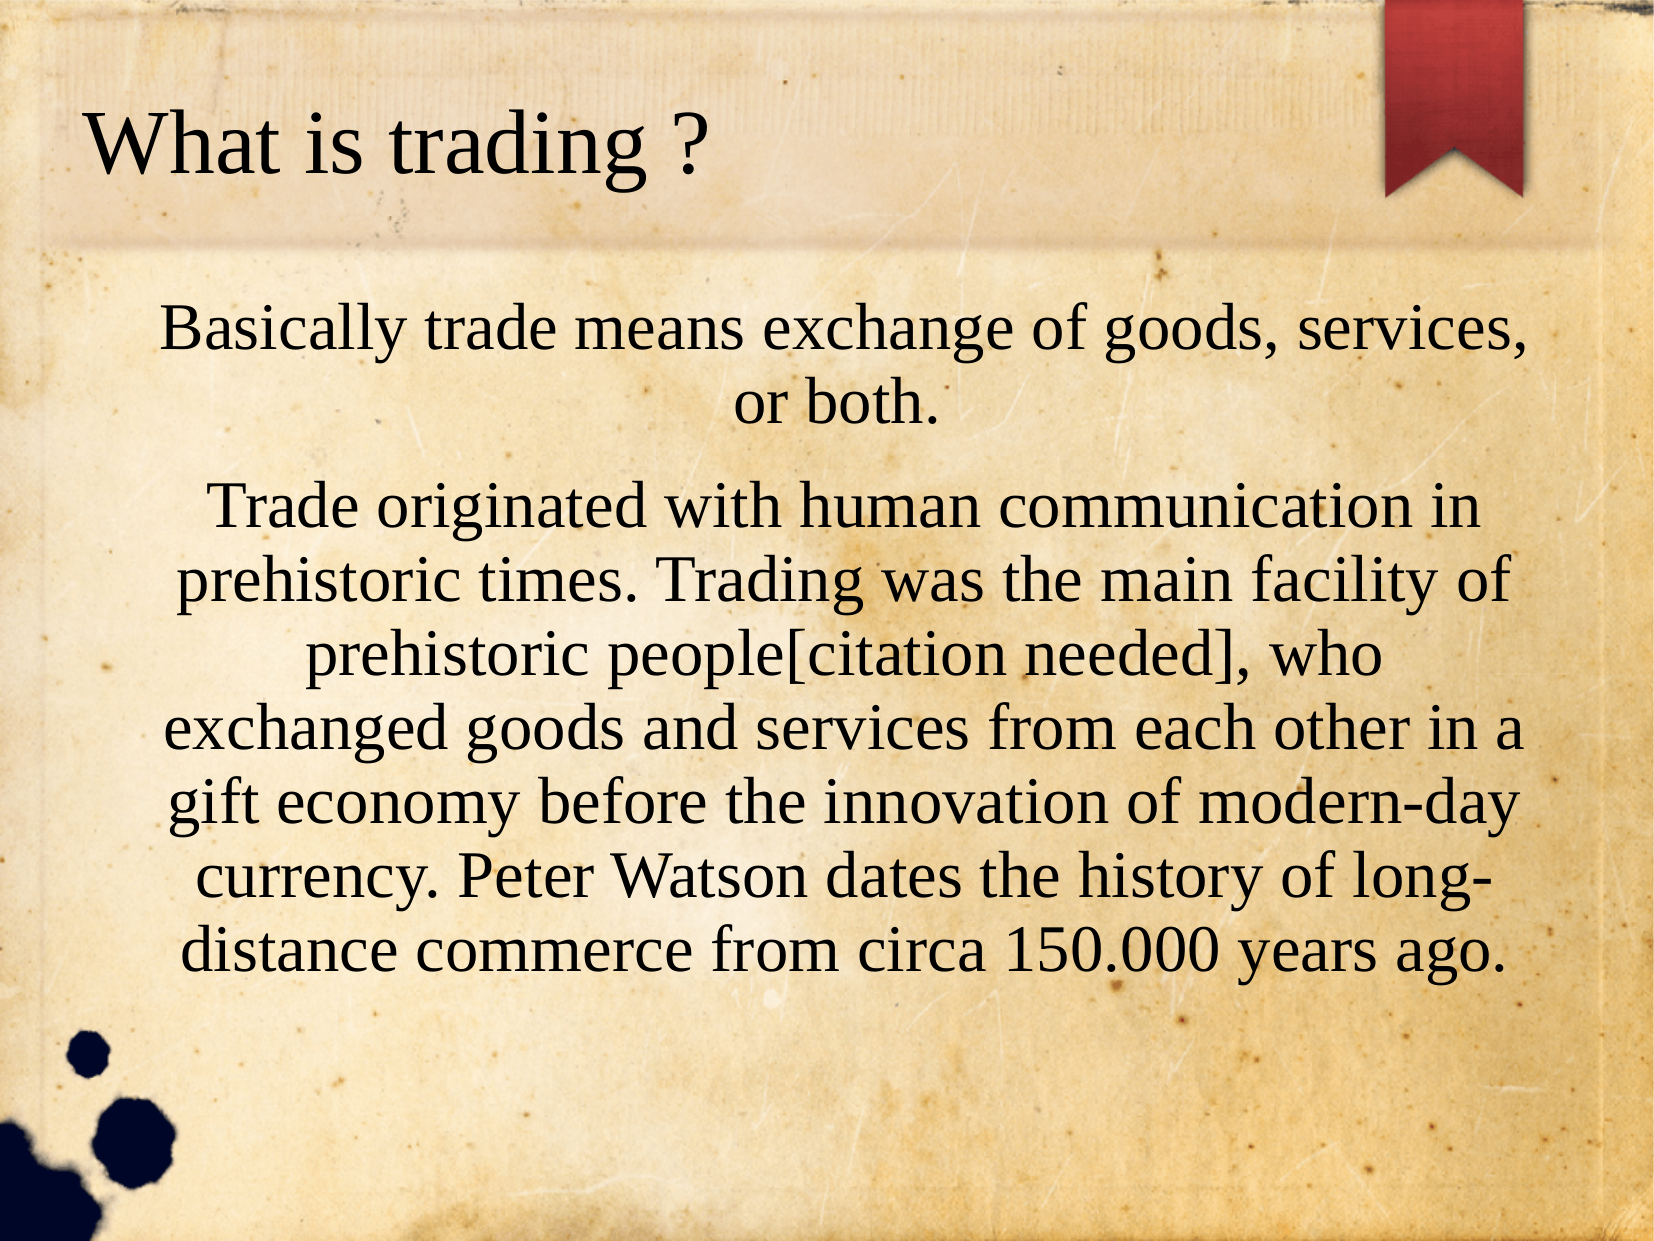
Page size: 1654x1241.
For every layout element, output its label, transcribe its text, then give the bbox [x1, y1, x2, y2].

title What is trading ? [82, 49, 1347, 237]
picture [0, 0, 1654, 1241]
list Basically trade means exchange of goods, services, or both. Trade originated with human communication in prehistoric times. Trading was the main facility of prehistoric people[citation needed], who exchanged goods and services from each other in a gift economy before the innovation of modern-day currency. Peter Watson dates the history of long-distance commerce from circa 150.000 years ago. [82, 290, 1538, 1010]
